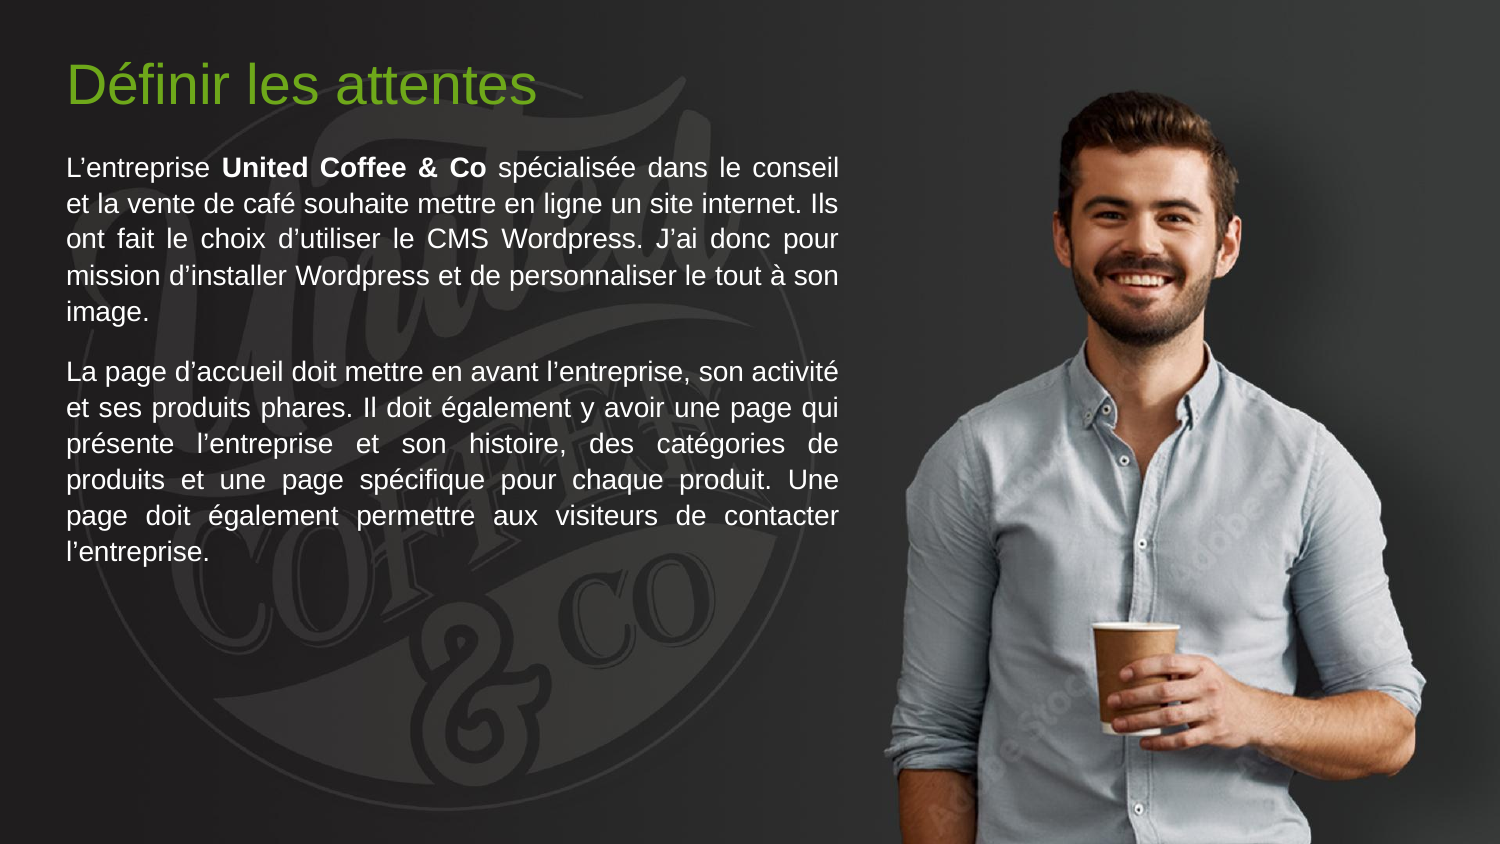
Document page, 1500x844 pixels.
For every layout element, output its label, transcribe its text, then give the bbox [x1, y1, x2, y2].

title Définir les attentes [51, 38, 1449, 133]
list L’entreprise United Coffee & Co spécialisée dans le conseil et la vente de café souhaite mettre en ligne un site internet. Ils ont fait le choix d’utiliser le CMS Wordpress. J’ai donc pour mission d’installer Wordpress et de personnaliser le tout à son image. La page d’accueil doit mettre en avant l’entreprise, son activité et ses produits phares. Il doit également y avoir une page qui présente l’entreprise et son histoire, des catégories de produits et une page spécifique pour chaque produit. Une page doit également permettre aux visiteurs de contacter l’entreprise. [51, 132, 855, 693]
picture [0, 0, 1500, 844]
